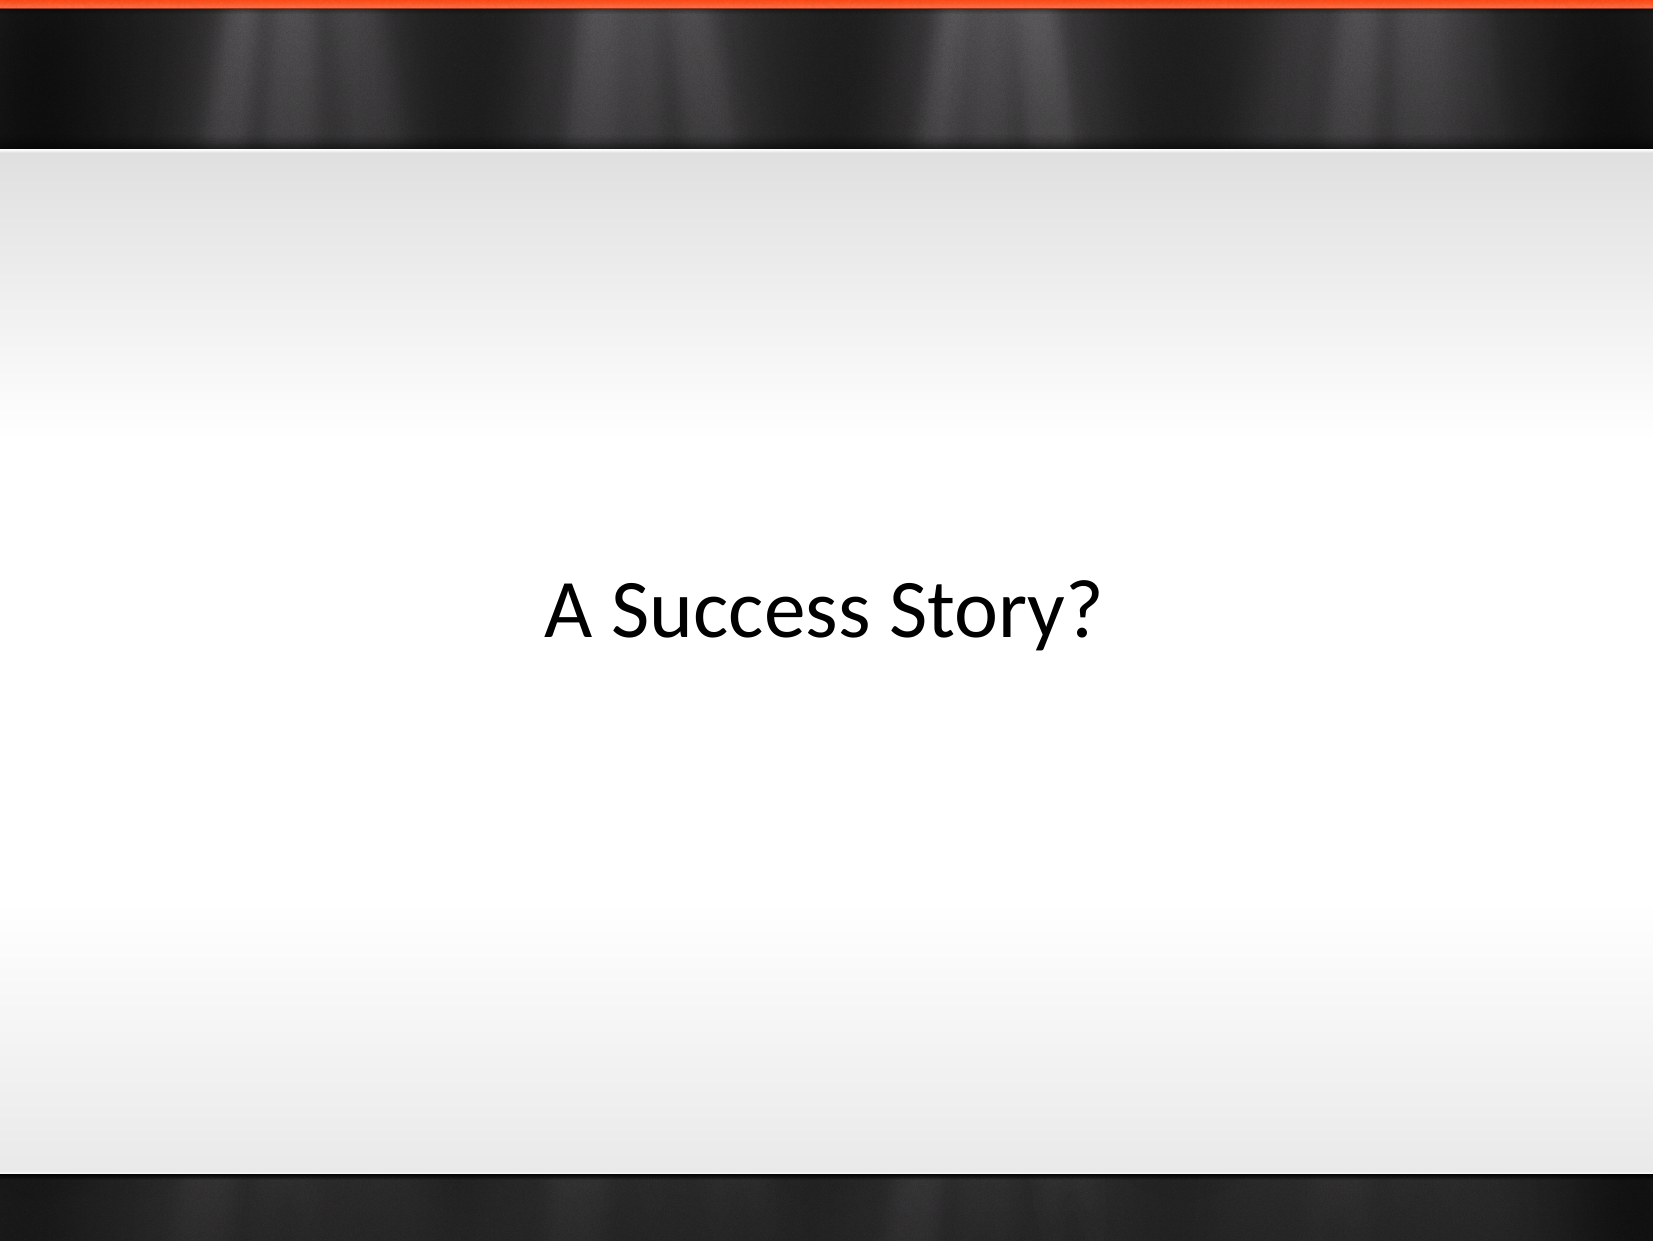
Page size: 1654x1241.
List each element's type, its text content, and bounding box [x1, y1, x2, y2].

picture [0, 0, 1653, 1241]
list A Success Story? [80, 575, 1569, 673]
